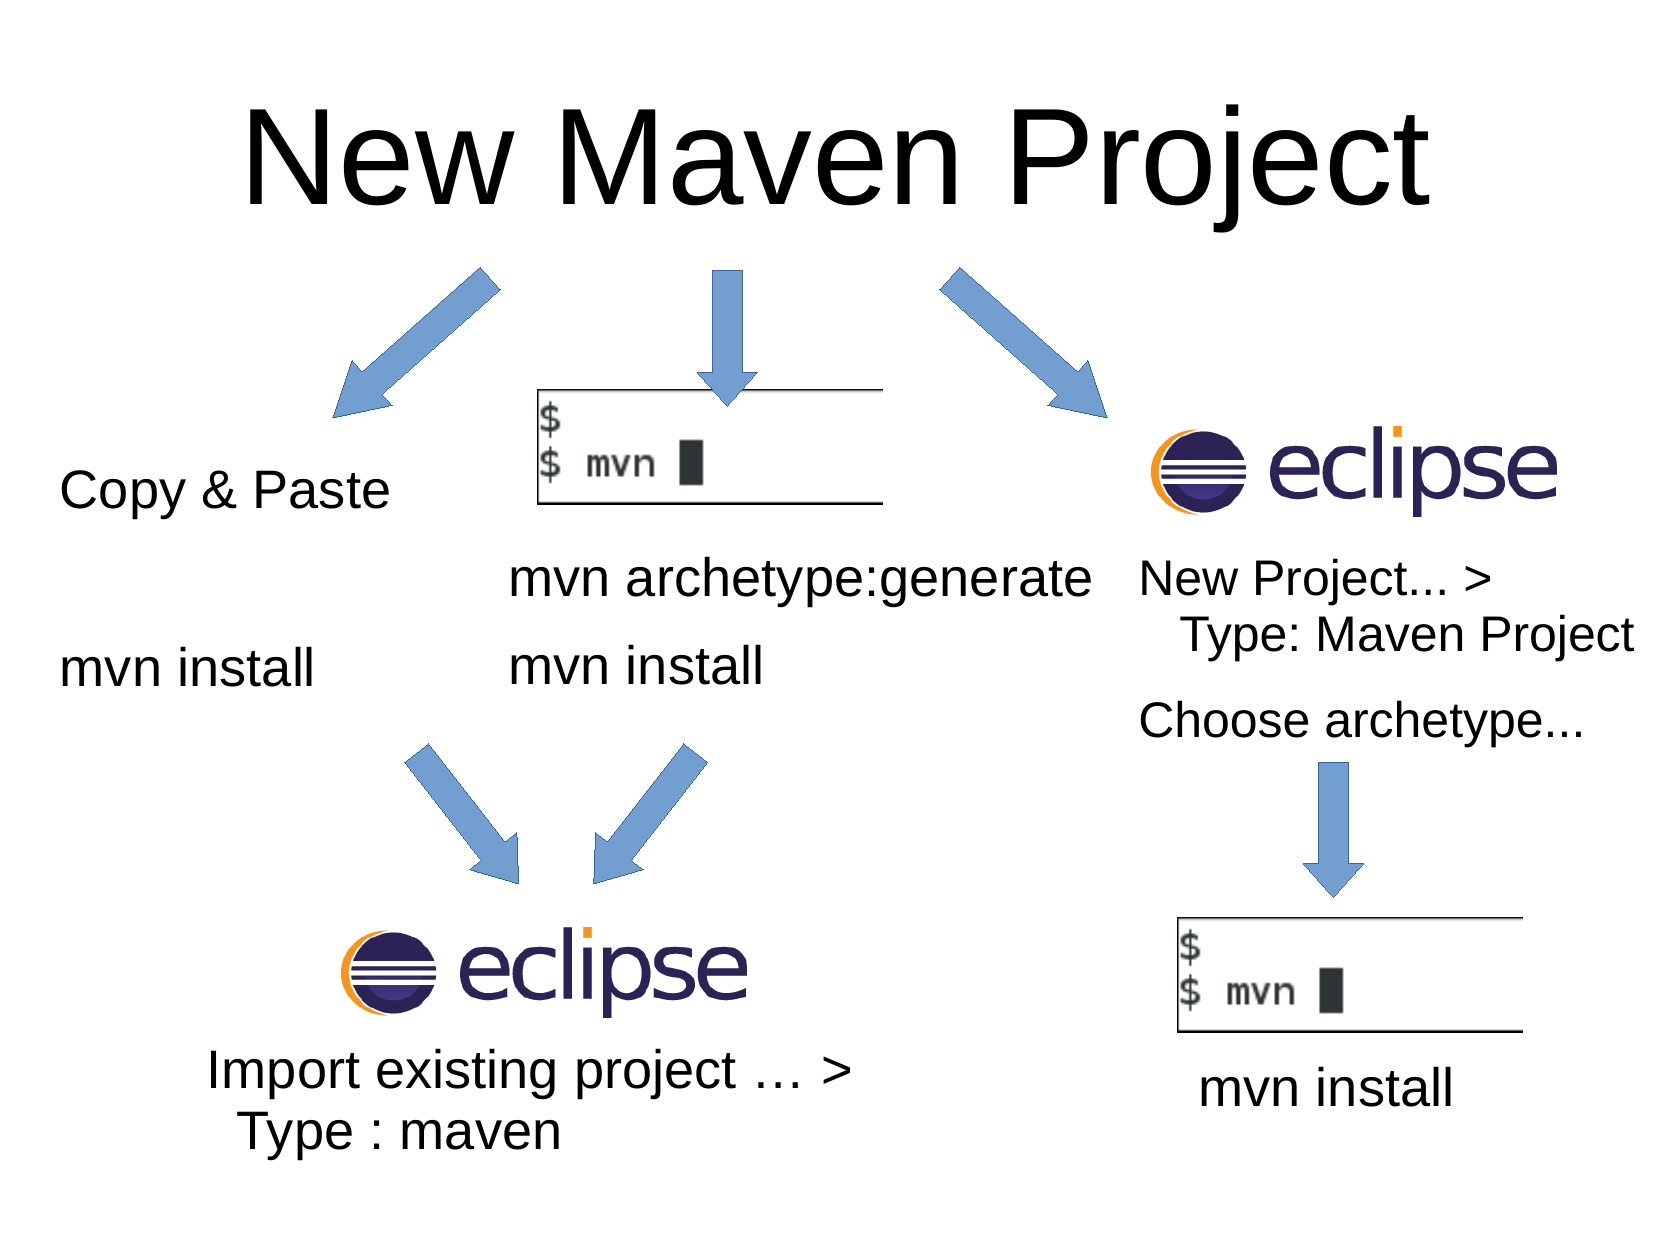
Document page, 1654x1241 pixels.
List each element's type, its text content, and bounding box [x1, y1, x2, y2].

text_box mvn install [1183, 1050, 1544, 1141]
text_box [697, 270, 758, 407]
text_box New Project... > Type: Maven Project [1123, 543, 1654, 670]
text_box Copy & Paste [45, 452, 481, 589]
picture [1151, 426, 1557, 517]
picture [537, 389, 883, 505]
text_box mvn install [493, 628, 1124, 704]
text_box Choose archetype... [1123, 684, 1634, 756]
picture [1177, 917, 1523, 1033]
text_box mvn archetype:generate [493, 539, 1124, 616]
text_box [404, 743, 519, 884]
text_box [939, 267, 1108, 418]
text_box [593, 743, 708, 884]
text_box mvn install [45, 629, 676, 706]
picture [341, 927, 747, 1018]
text_box [332, 267, 501, 418]
text_box [1303, 762, 1364, 898]
text_box New Maven Project [225, 73, 1486, 254]
text_box Import existing project … > Type : maven [191, 1032, 912, 1169]
